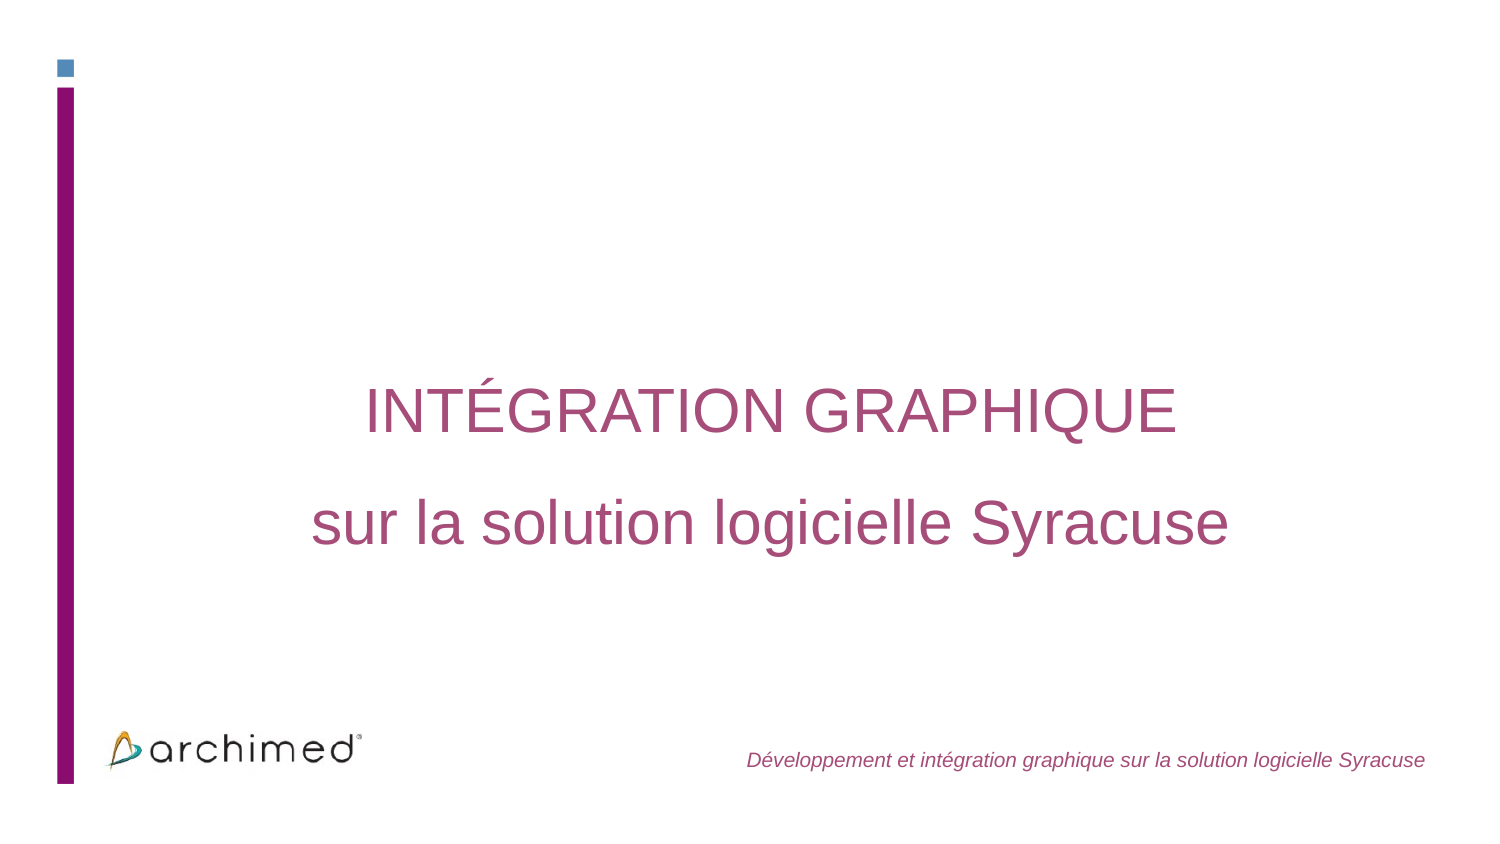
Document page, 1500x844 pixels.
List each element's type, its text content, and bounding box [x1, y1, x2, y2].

picture [57, 59, 74, 785]
picture [103, 731, 362, 780]
text_box INTÉGRATION GRAPHIQUE sur la solution logicielle Syracuse [103, 317, 1441, 527]
title Développement et intégration graphique sur la solution logicielle Syracuse [81, 743, 1441, 787]
